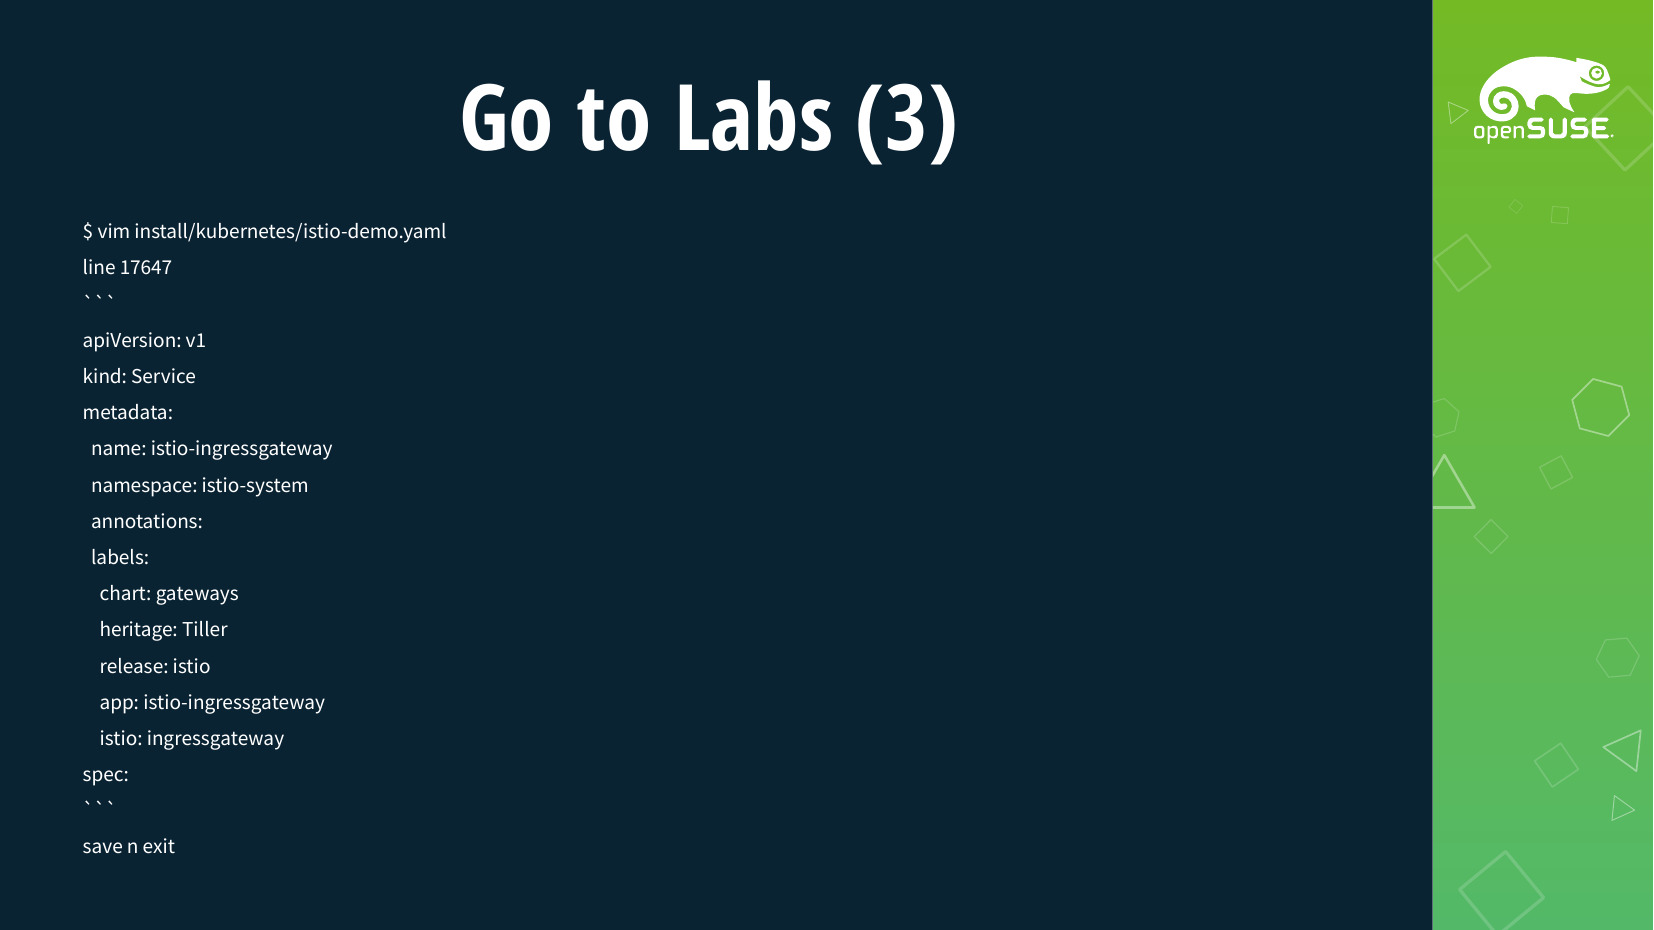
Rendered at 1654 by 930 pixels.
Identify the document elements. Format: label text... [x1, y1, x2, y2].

list $ vim install/kubernetes/istio-demo.yaml line 17647 ``` apiVersion: v1 kind: Service metadata: name: istio-ingressgateway namespace: istio-system annotations: labels: chart: gateways heritage: Tiller release: istio app: istio-ingressgateway istio: ingressgateway spec: ``` save n exit [82, 217, 1336, 871]
title Go to Labs (3) [82, 37, 1336, 193]
